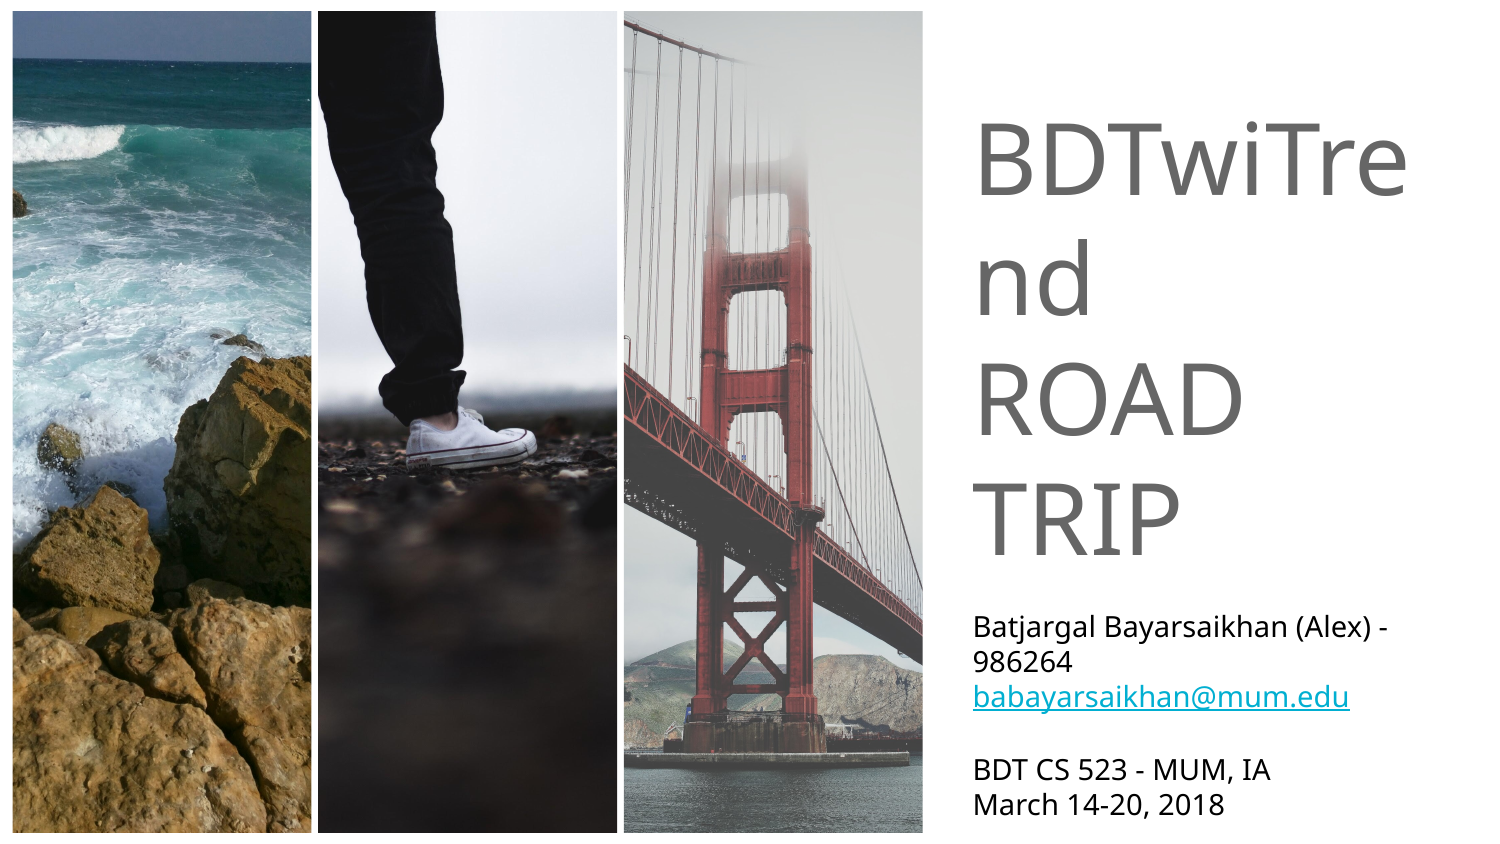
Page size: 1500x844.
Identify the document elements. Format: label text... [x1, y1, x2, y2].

picture [318, 11, 618, 833]
picture [623, 11, 923, 833]
title BDTwiTrend ROAD TRIP [957, 175, 1483, 591]
picture [12, 11, 312, 833]
subtitle Batjargal Bayarsaikhan (Alex) - 986264 babayarsaikhan@mum.edu BDT CS 523 - MUM, IA March 14-20, 2018 [957, 592, 1483, 810]
